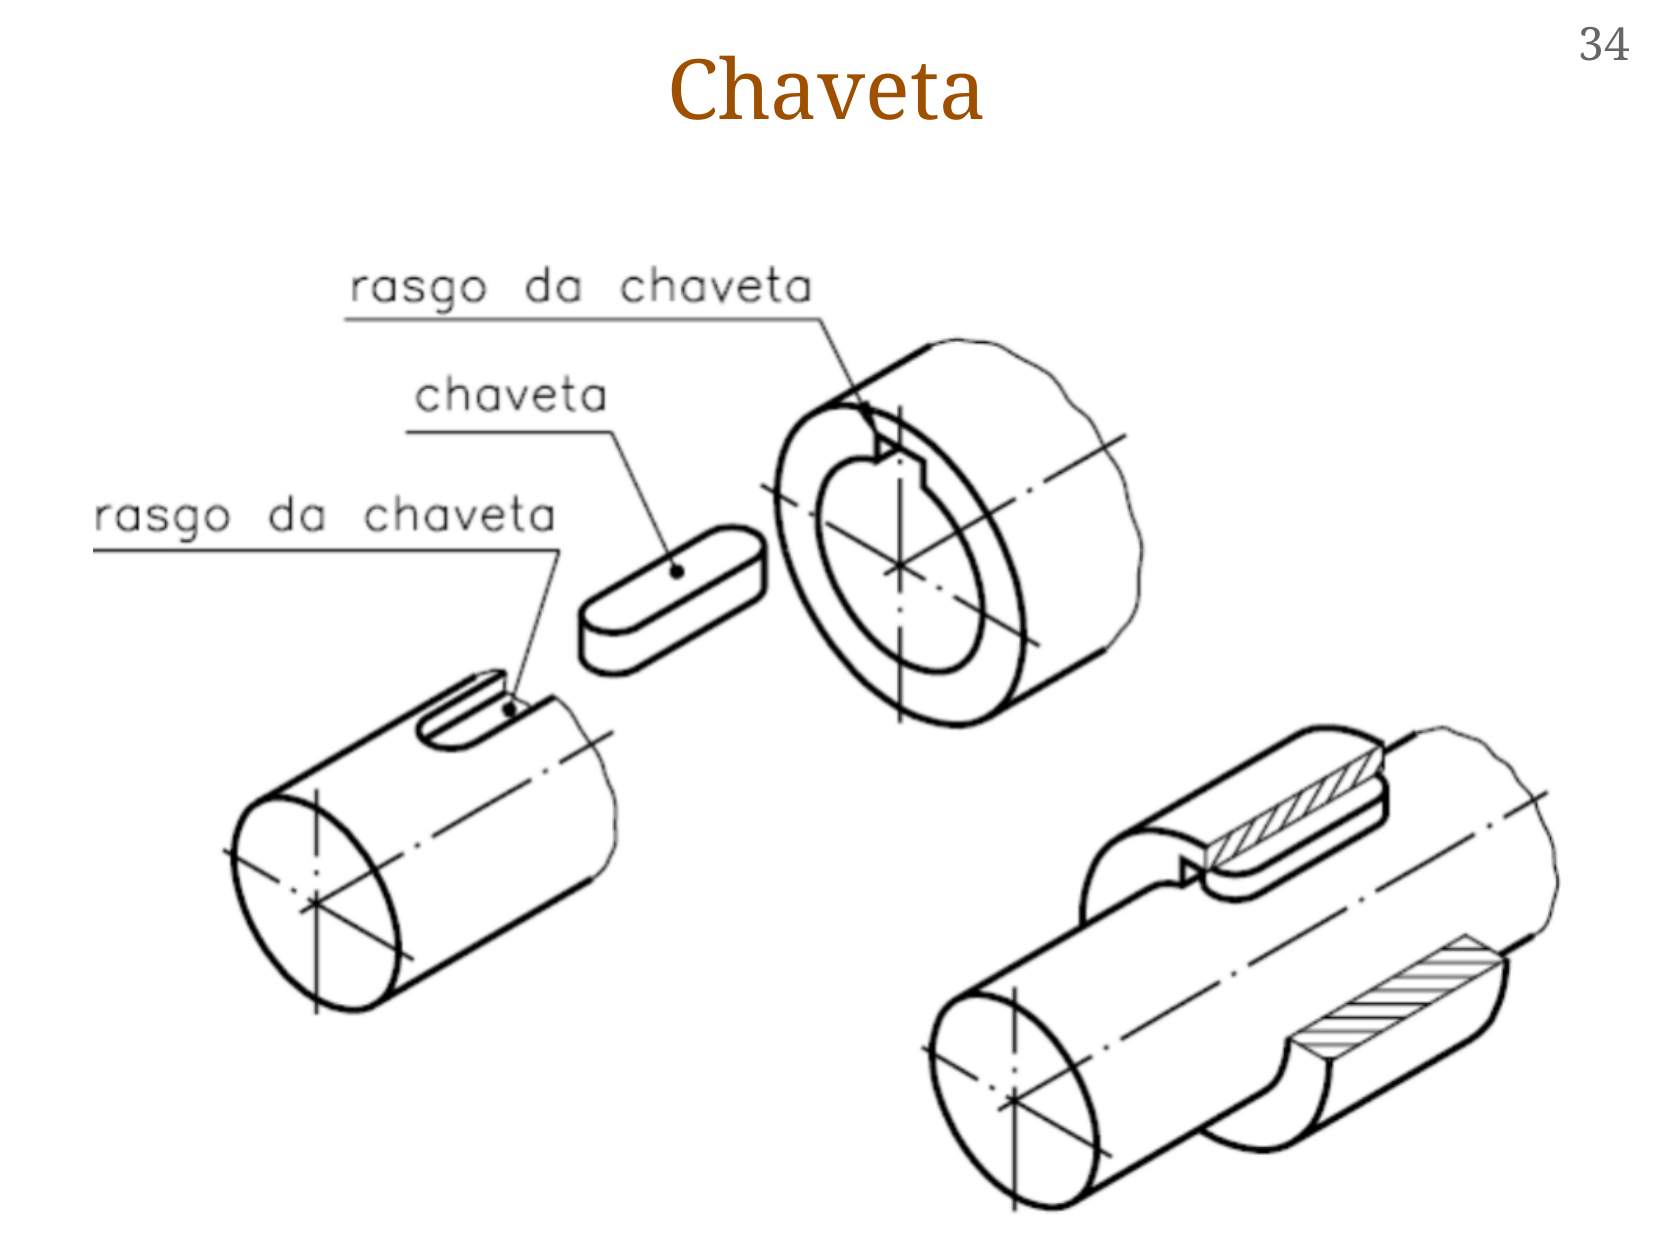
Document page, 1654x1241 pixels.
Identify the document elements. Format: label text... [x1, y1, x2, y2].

title Chaveta [59, 29, 1595, 148]
picture [93, 259, 1561, 1216]
